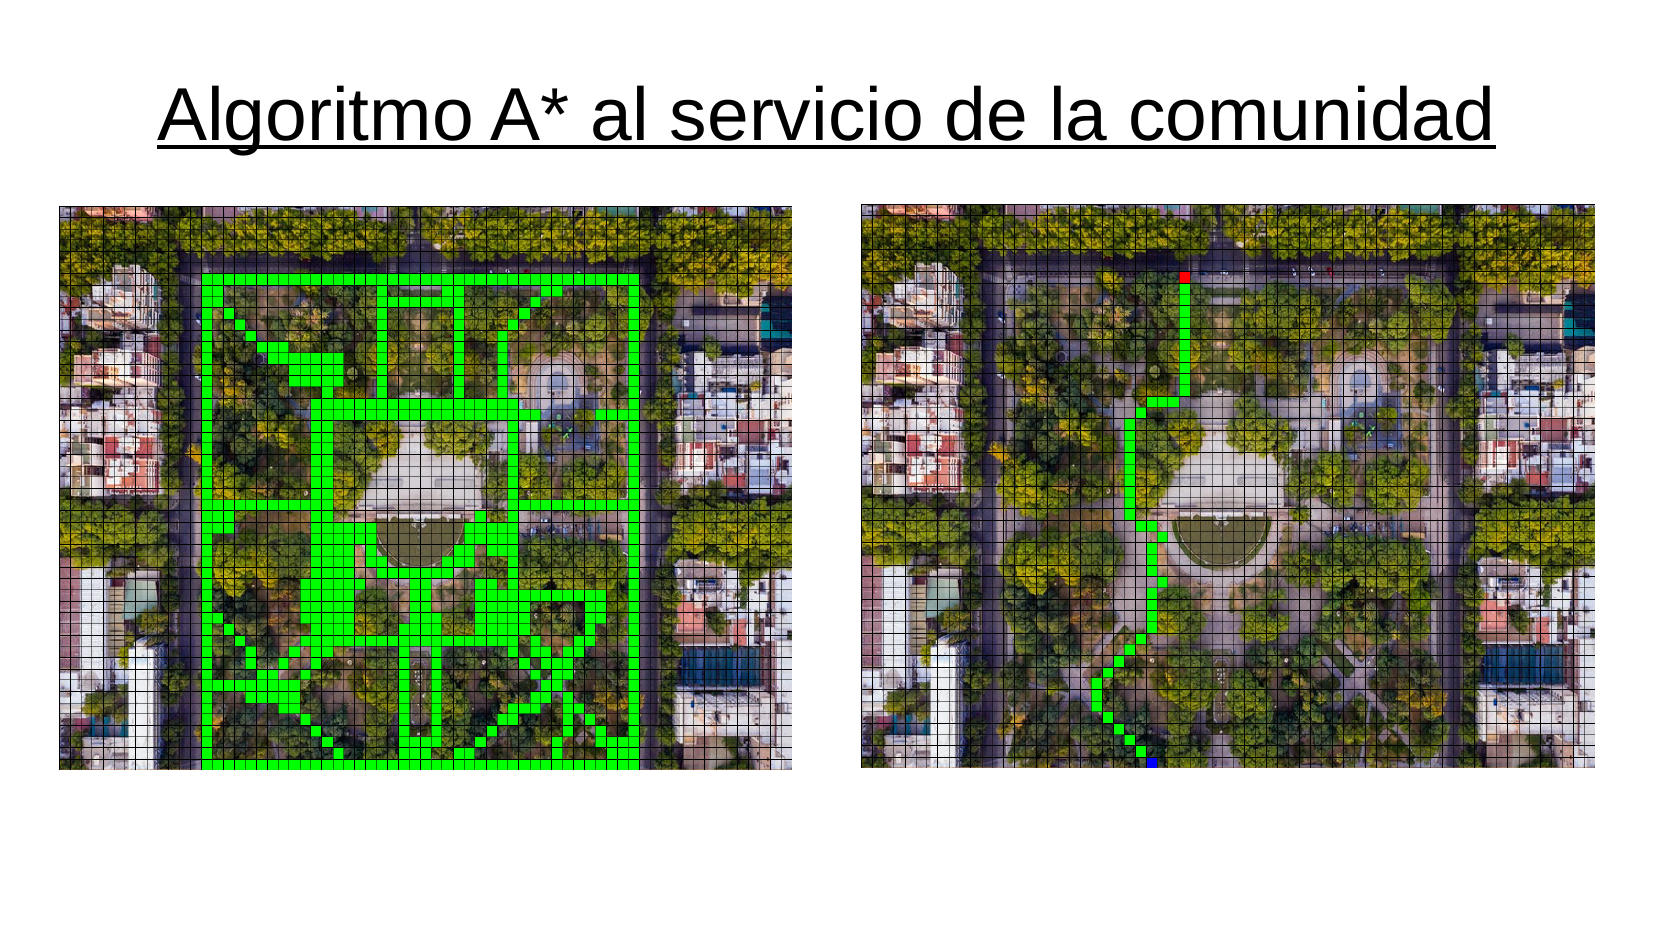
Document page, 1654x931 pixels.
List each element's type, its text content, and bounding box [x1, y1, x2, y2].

picture [861, 204, 1595, 768]
picture [59, 206, 792, 771]
title Algoritmo A* al servicio de la comunidad [82, 37, 1571, 193]
